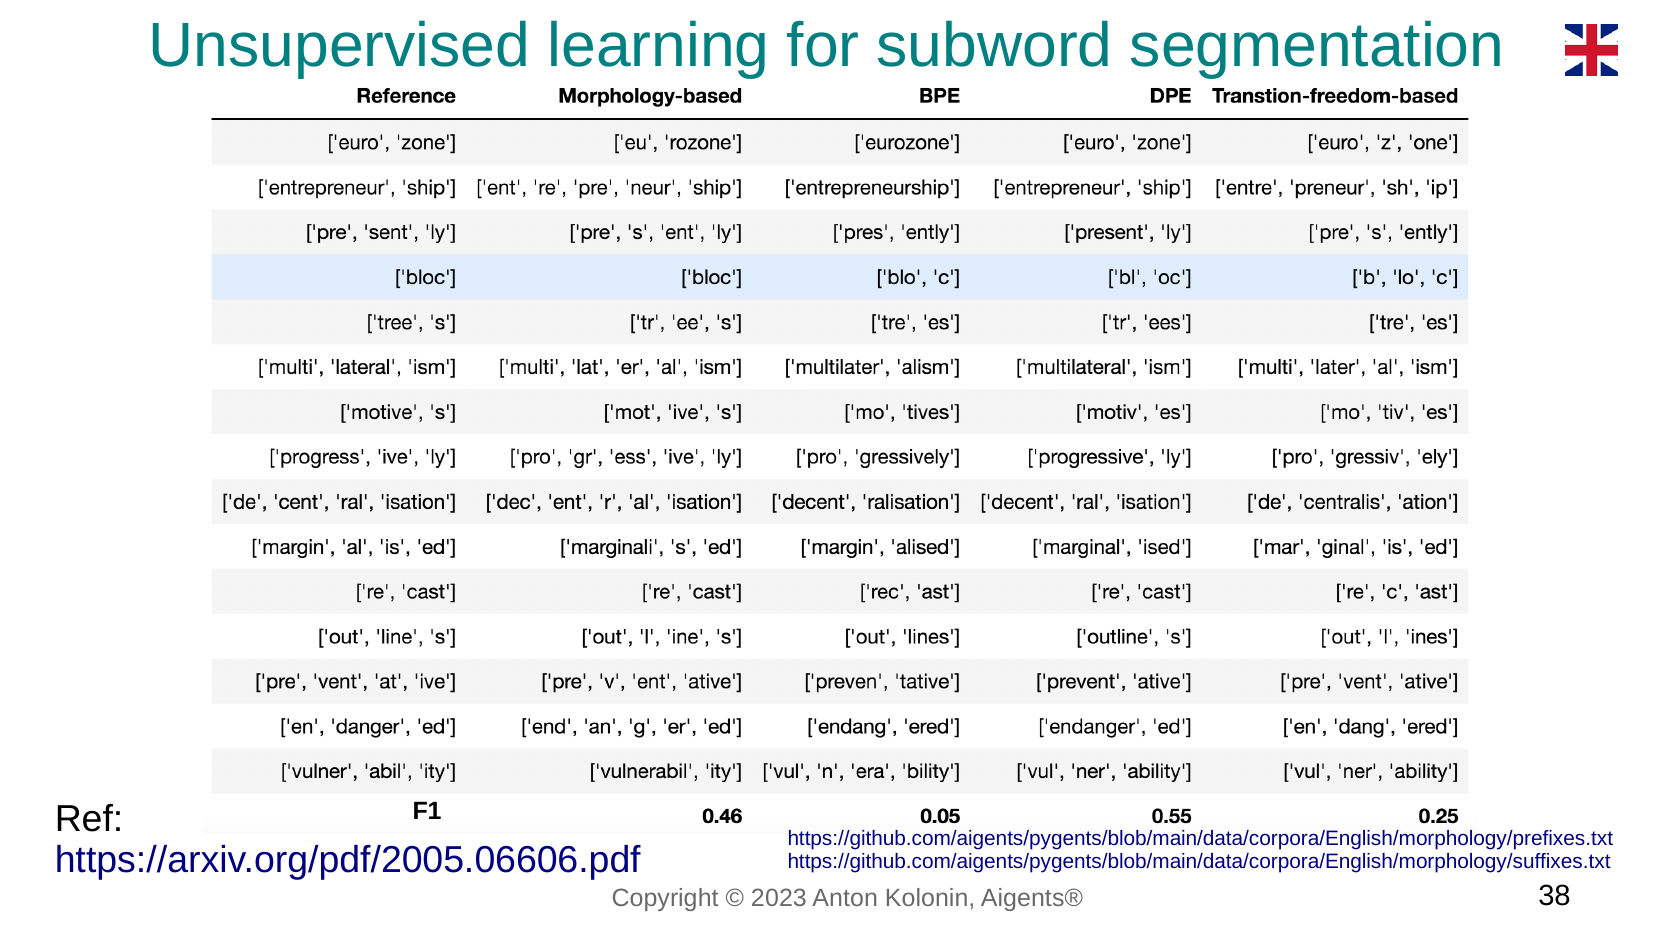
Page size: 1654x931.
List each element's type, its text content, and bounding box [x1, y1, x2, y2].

text_box F1 [397, 789, 457, 832]
picture [1565, 24, 1618, 76]
text_box https://github.com/aigents/pygents/blob/main/data/corpora/English/morphology/prefixes.txt https://github.com/aigents/pygents/blob/main/data/corpora/English/morphology/suffixes.txt [772, 819, 1629, 881]
text_box Ref: https://arxiv.org/pdf/2005.06606.pdf [40, 789, 656, 889]
picture [203, 91, 1477, 834]
text_box Unsupervised learning for subword segmentation [0, 0, 1630, 91]
